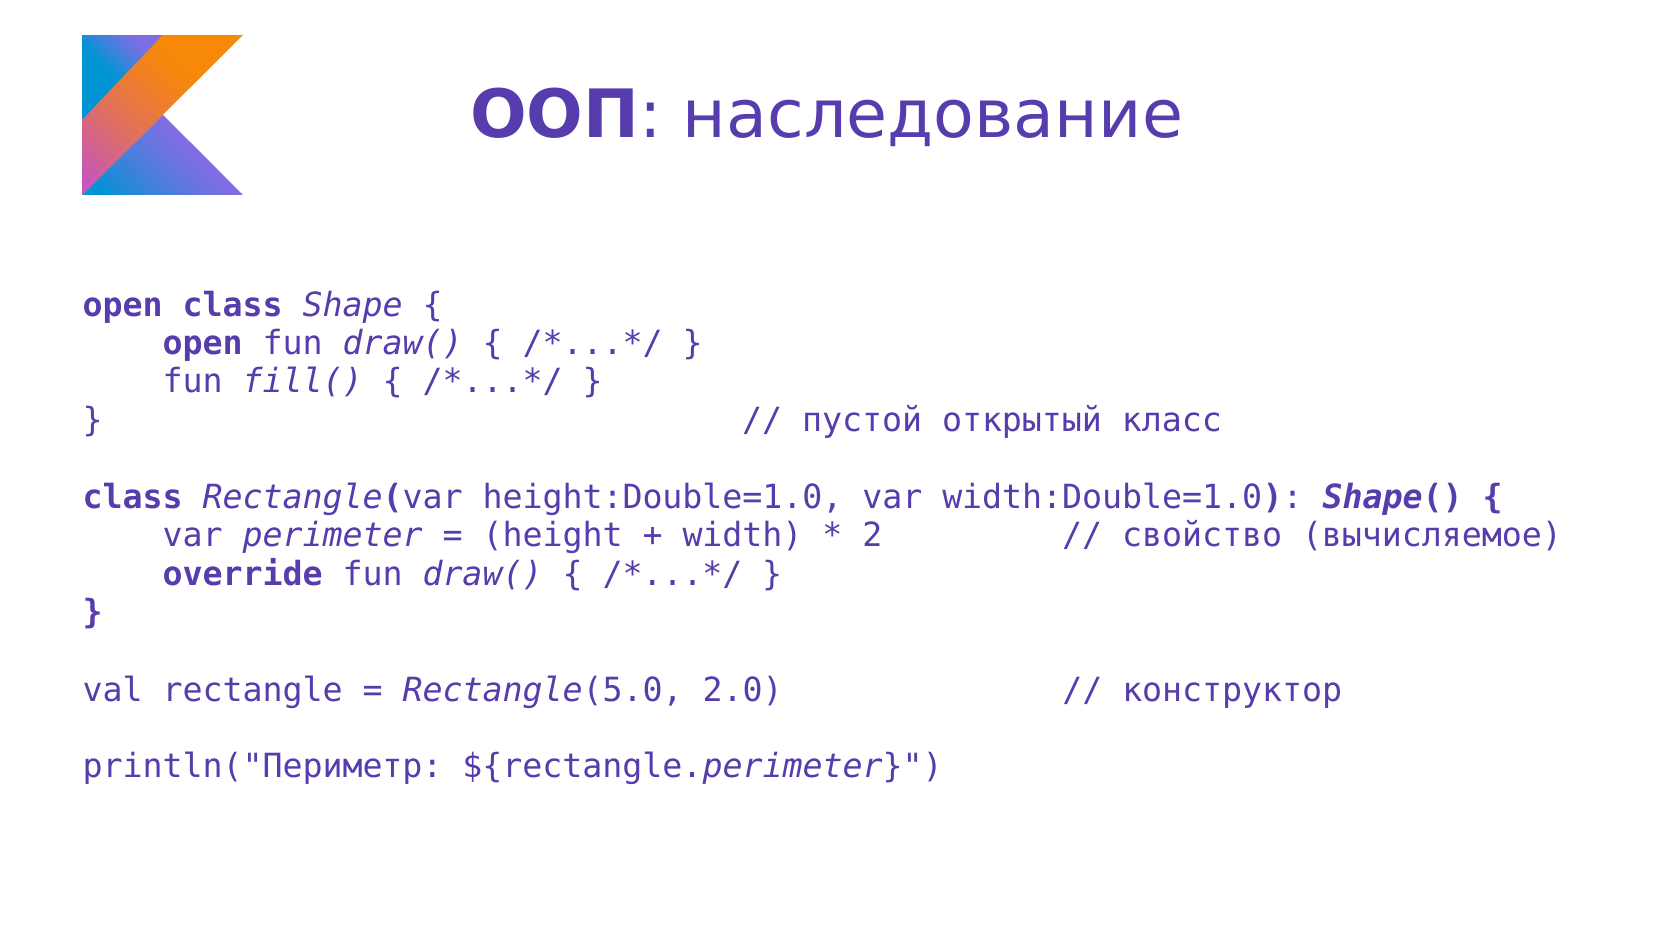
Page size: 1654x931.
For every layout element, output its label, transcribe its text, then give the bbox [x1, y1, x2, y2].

picture [82, 35, 243, 195]
title ООП: наследование [243, 37, 1571, 193]
subtitle open class Shape { open fun draw() { /*...*/ } fun fill() { /*...*/ } } // пустой открытый класс class Rectangle(var height:Double=1.0, var width:Double=1.0): Shape() { var perimeter = (height + width) * 2 // свойство (вычисляемое) override fun draw() { /*...*/ } } val rectangle = Rectangle(5.0, 2.0) // конструктор println("Периметр: ${rectangle.perimeter}") [82, 208, 1571, 863]
